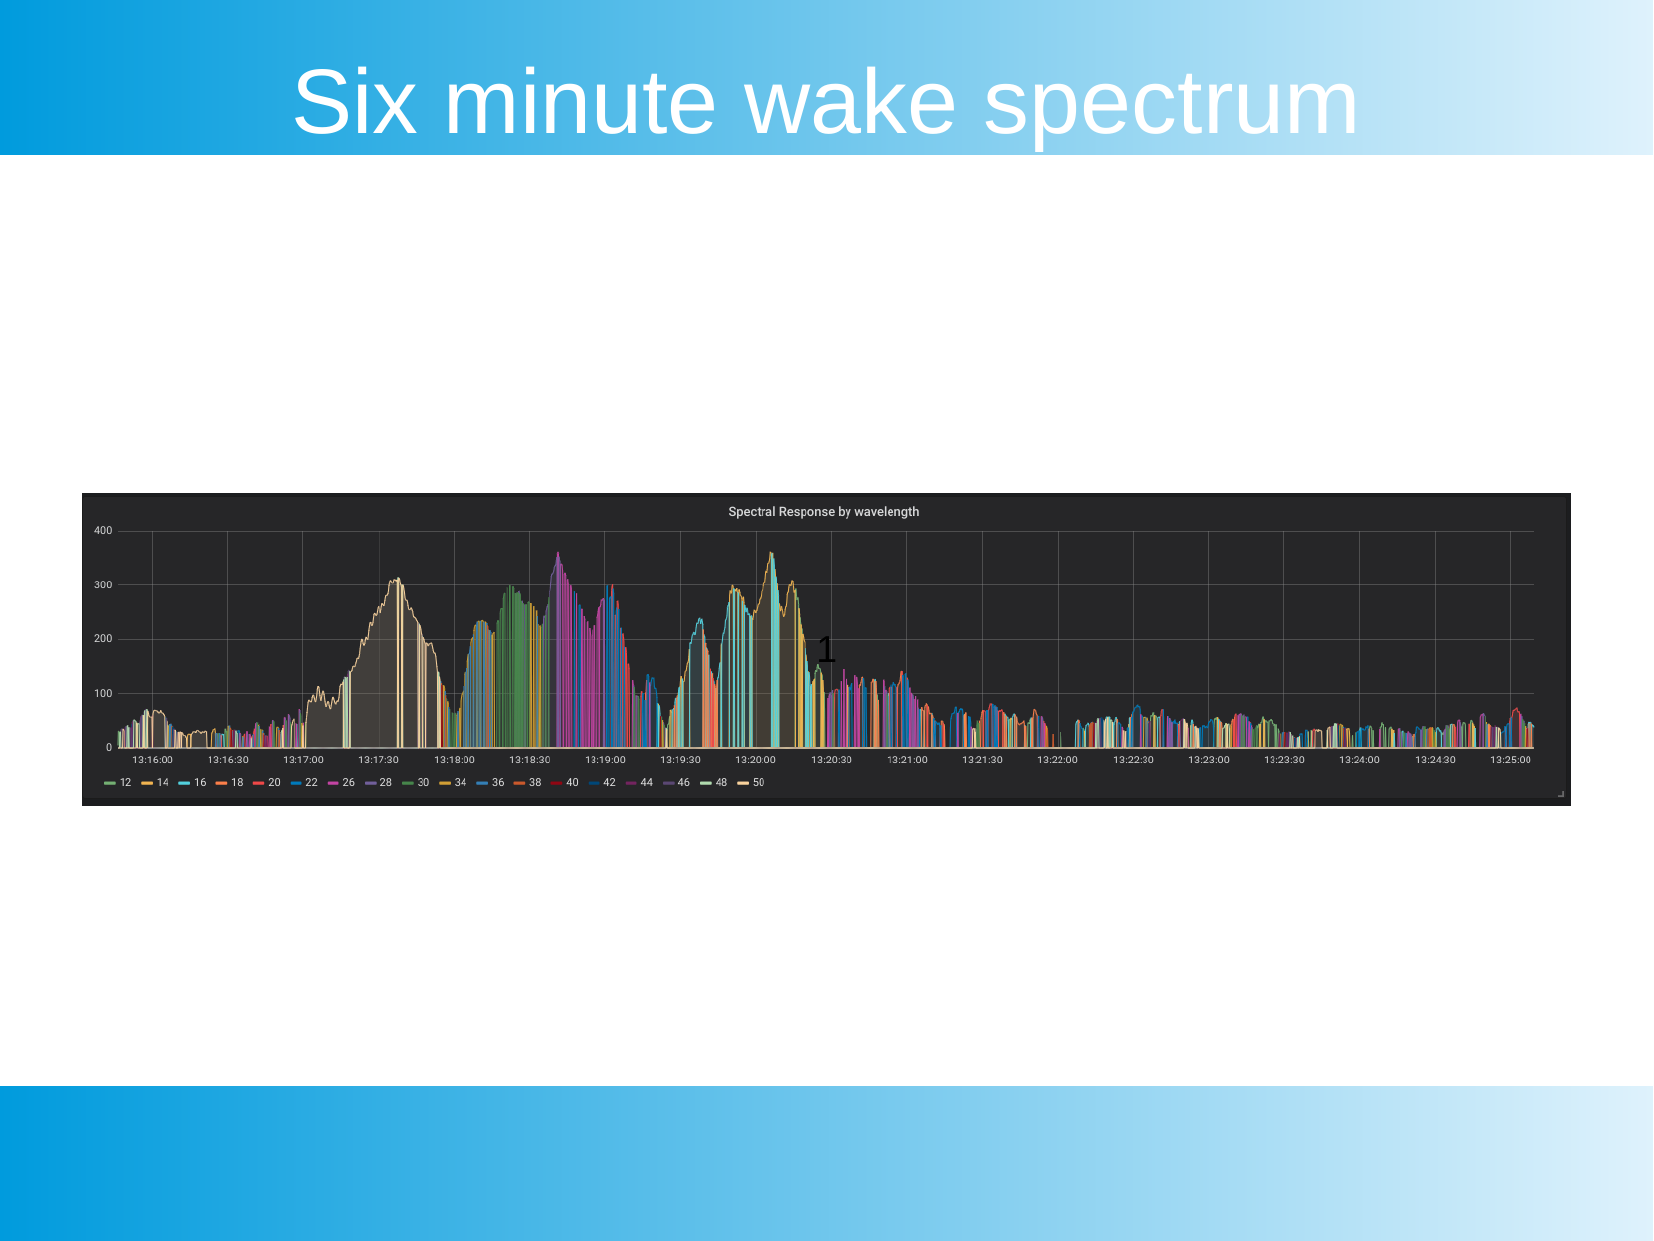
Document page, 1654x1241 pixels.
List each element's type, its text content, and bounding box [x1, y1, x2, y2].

picture [82, 493, 1571, 806]
title Six minute wake spectrum [82, 49, 1571, 155]
